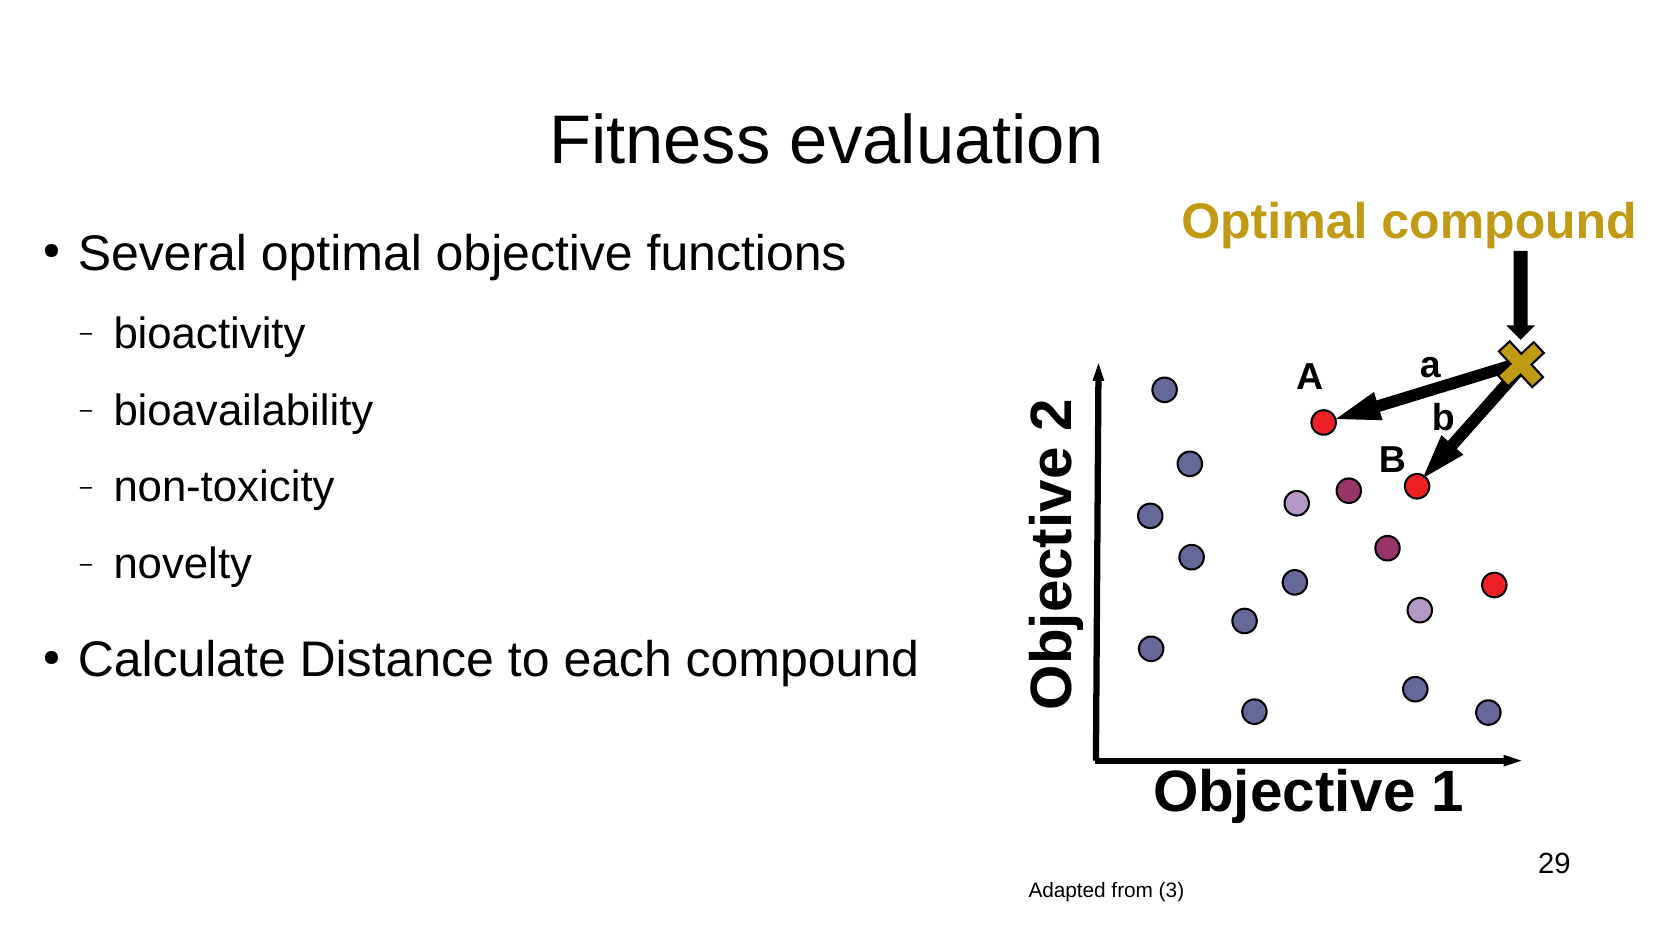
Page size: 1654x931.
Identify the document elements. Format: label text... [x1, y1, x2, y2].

text_box [1284, 491, 1309, 516]
text_box b [1417, 389, 1472, 447]
text_box [1405, 474, 1430, 499]
list Several optimal objective functions bioactivity bioavailability non-toxicity novelty Calculate Distance to each compound [27, 200, 941, 931]
text_box [1407, 597, 1432, 623]
text_box [1403, 677, 1428, 702]
text_box [1232, 608, 1257, 634]
text_box [1138, 636, 1164, 662]
text_box [1242, 699, 1267, 724]
text_box [1498, 341, 1544, 388]
text_box Objective 2 [1005, 362, 1091, 746]
text_box Optimal compound [1154, 181, 1654, 257]
text_box [1482, 572, 1507, 598]
text_box [1282, 570, 1308, 595]
text_box [1177, 451, 1203, 477]
text_box A [1281, 348, 1336, 406]
text_box Adapted from (3) [1013, 871, 1411, 931]
text_box [1336, 478, 1361, 503]
title Fitness evaluation [113, 49, 1540, 230]
text_box Objective 1 [1096, 745, 1522, 831]
text_box a [1405, 336, 1461, 394]
text_box [1152, 377, 1177, 403]
text_box [1375, 535, 1400, 561]
text_box [1179, 544, 1204, 570]
text_box [1508, 251, 1533, 339]
text_box [1311, 410, 1336, 435]
text_box [1138, 503, 1163, 529]
text_box [1476, 700, 1501, 725]
text_box B [1363, 430, 1419, 488]
